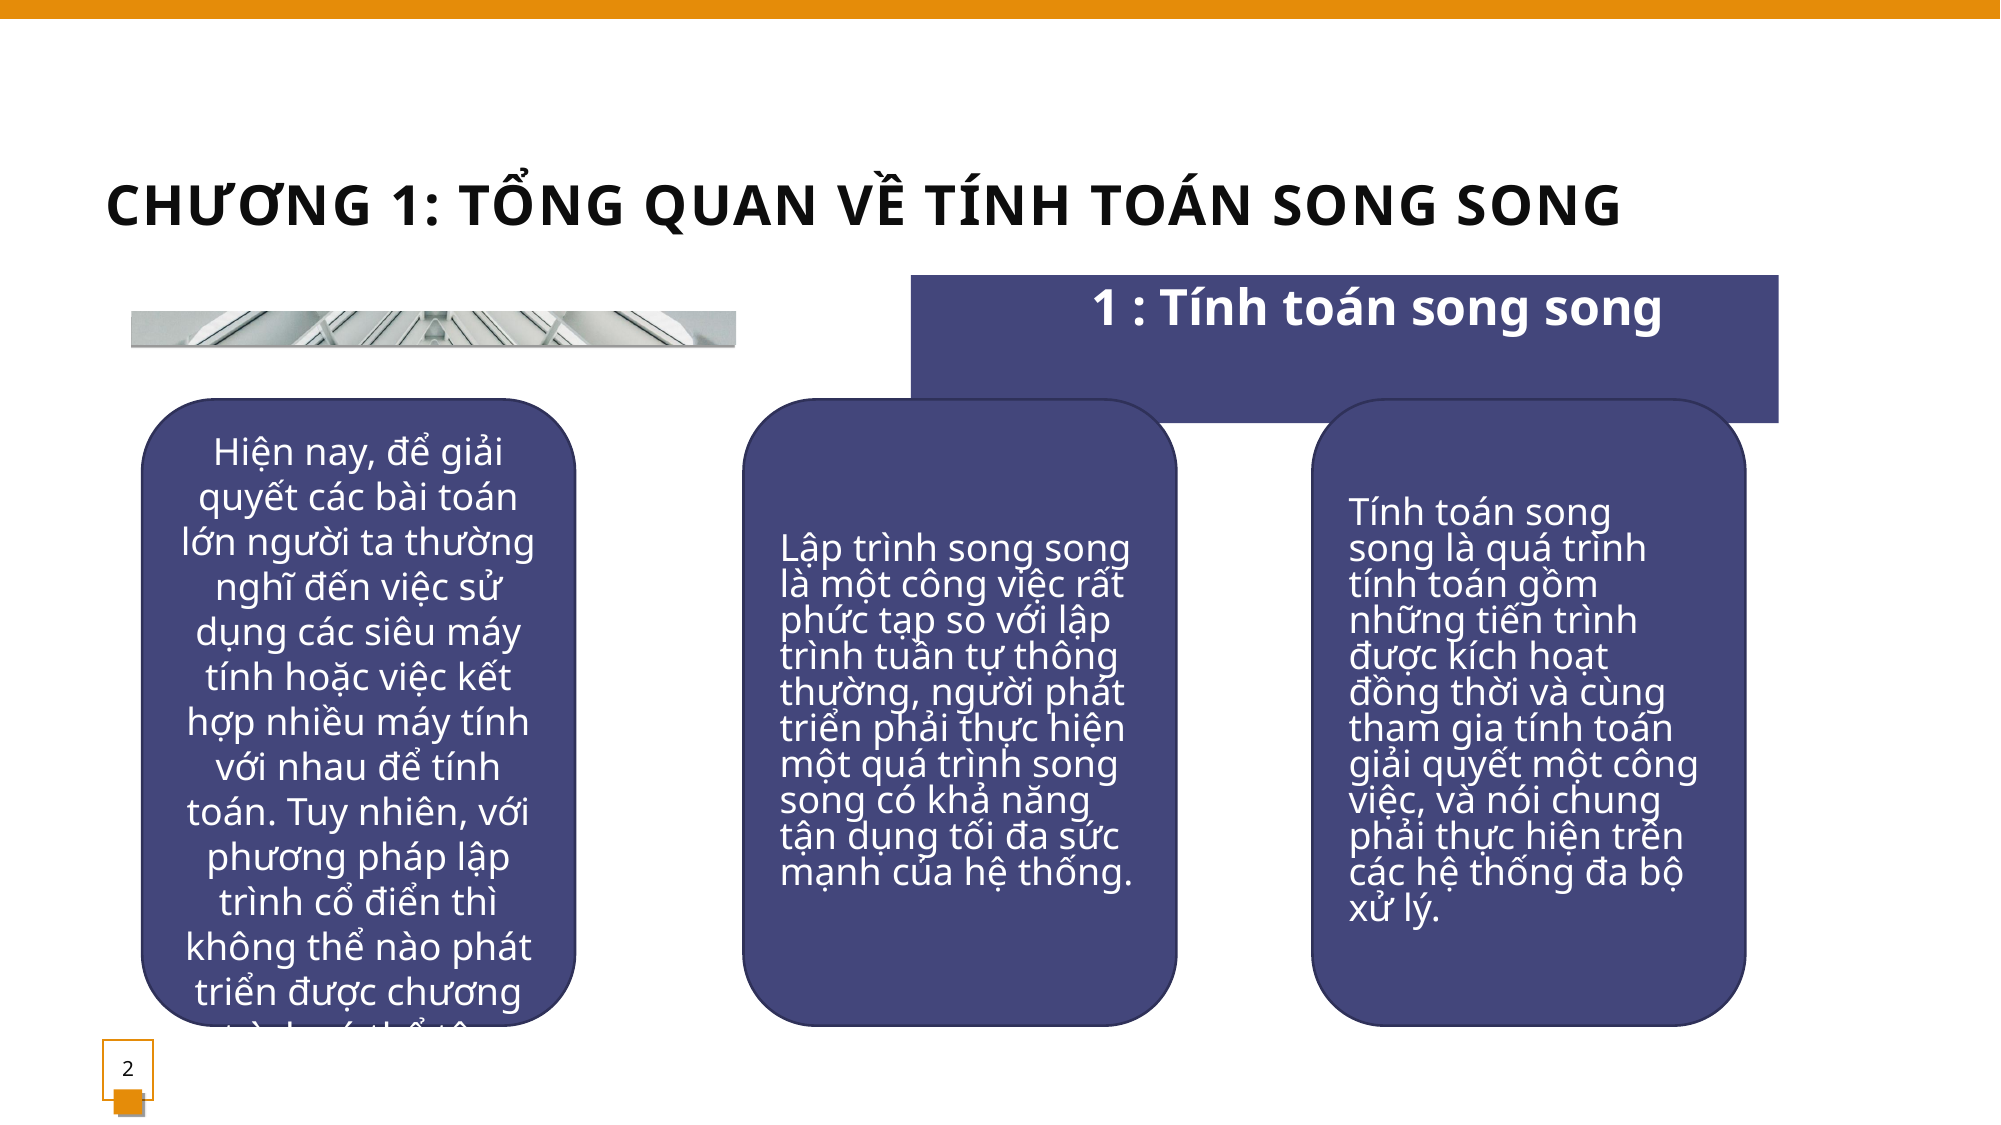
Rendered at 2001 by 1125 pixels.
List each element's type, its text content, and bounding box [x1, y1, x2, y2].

text_box [103, 1040, 153, 1115]
title CHƯƠNG 1: TỔNG QUAN VỀ TÍNH TOÁN SONG SONG [90, 162, 1863, 279]
picture [0, 0, 1367, 76]
list 1 : Tính toán song song [0, 275, 1778, 361]
text_box Lập trình song song là một công việc rất phức tạp so với lập trình tuần tự thông thường, người phát triển phải thực hiện một quá trình song song có khả năng tận dụng tối đa sức mạnh của hệ thống. [743, 399, 1177, 1026]
text_box Tính toán song song là quá trình tính toán gồm những tiến trình được kích hoạt đồng thời và cùng tham gia tính toán giải quyết một công việc, và nói chung phải thực hiện trên các hệ thống đa bộ xử lý. [1312, 399, 1746, 1026]
text_box Hiện nay, để giải quyết các bài toán lớn người ta thường nghĩ đến việc sử dụng các siêu máy tính hoặc việc kết hợp nhiều máy tính với nhau để tính toán. Tuy nhiên, với phương pháp lập trình cổ điển thì không thể nào phát triển được chương trình có thể tận dụng được sức mạnh của các hệ thống đó [142, 399, 576, 1026]
